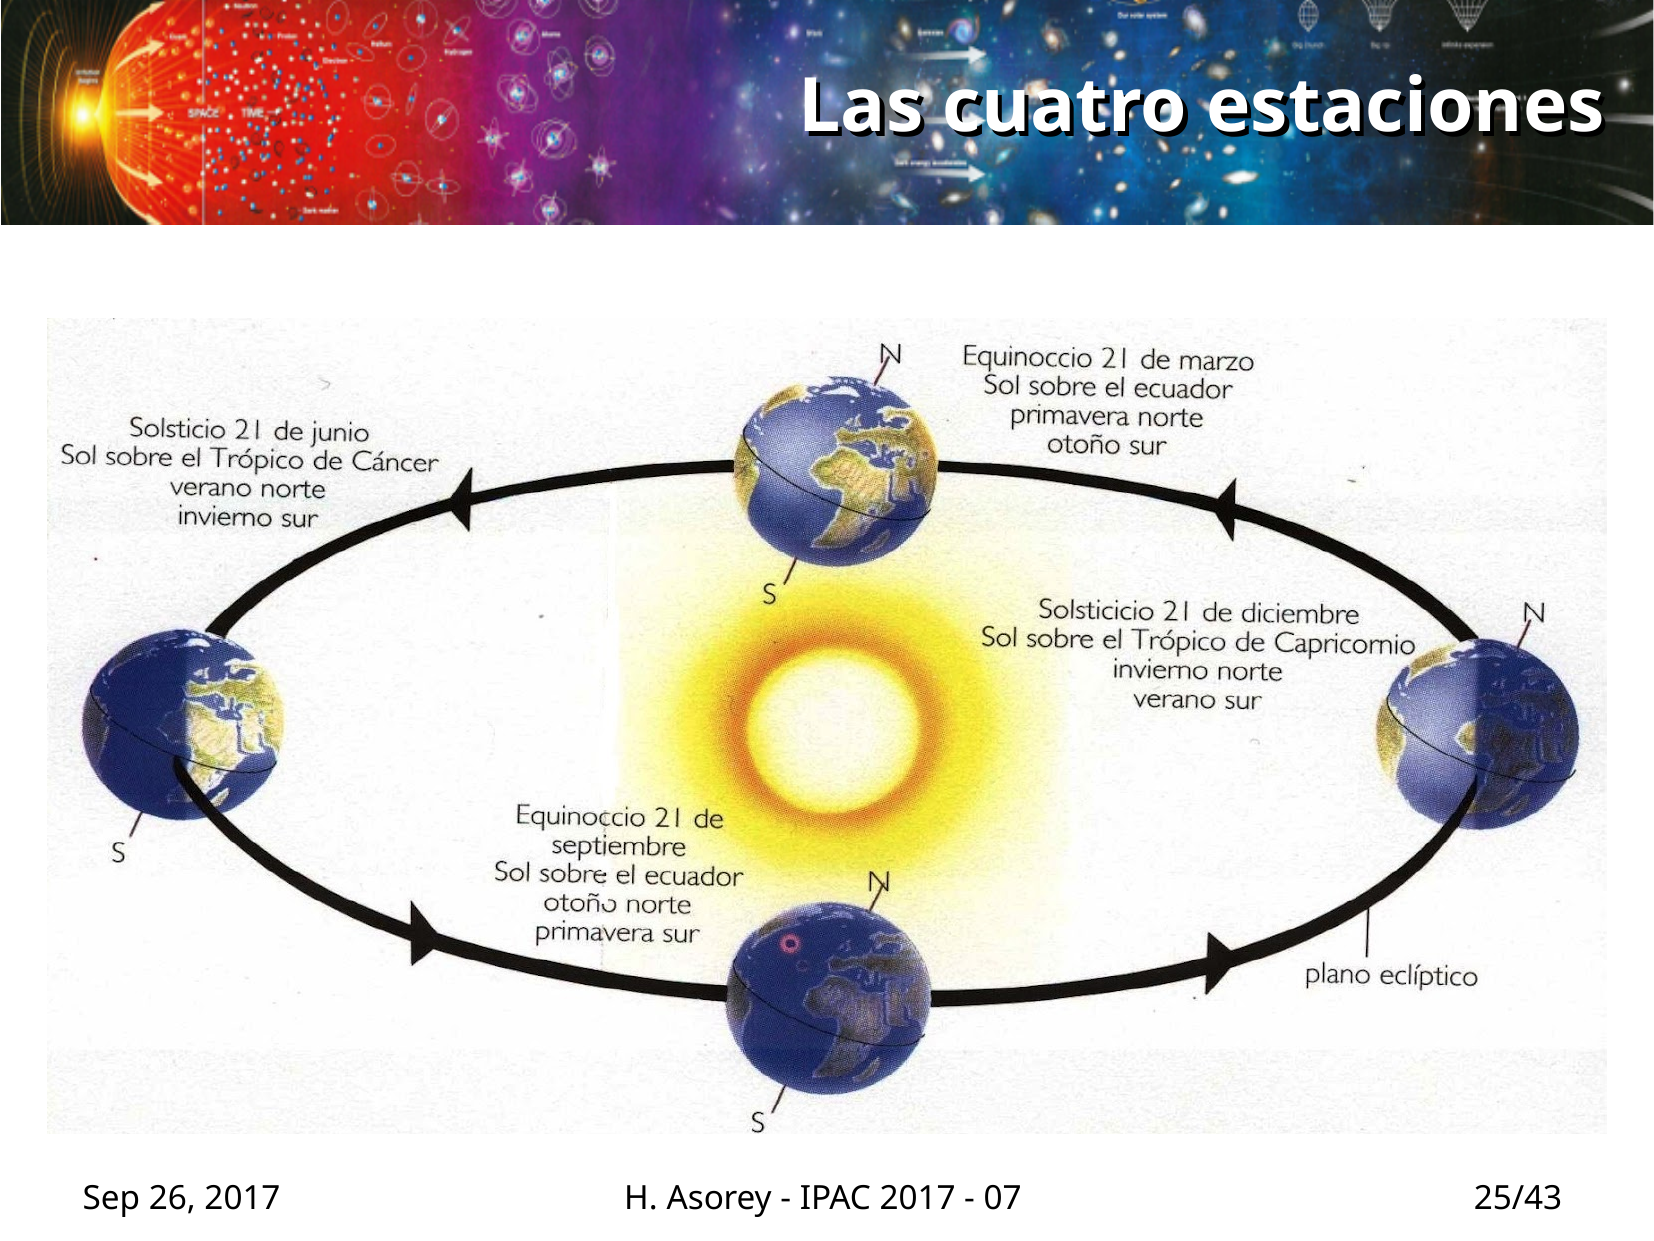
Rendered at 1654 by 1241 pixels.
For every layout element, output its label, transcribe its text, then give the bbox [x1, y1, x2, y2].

list [45, 255, 1606, 1156]
title Las cuatro estaciones [45, 15, 1606, 191]
picture [47, 318, 1607, 1134]
picture [1, 0, 1654, 225]
